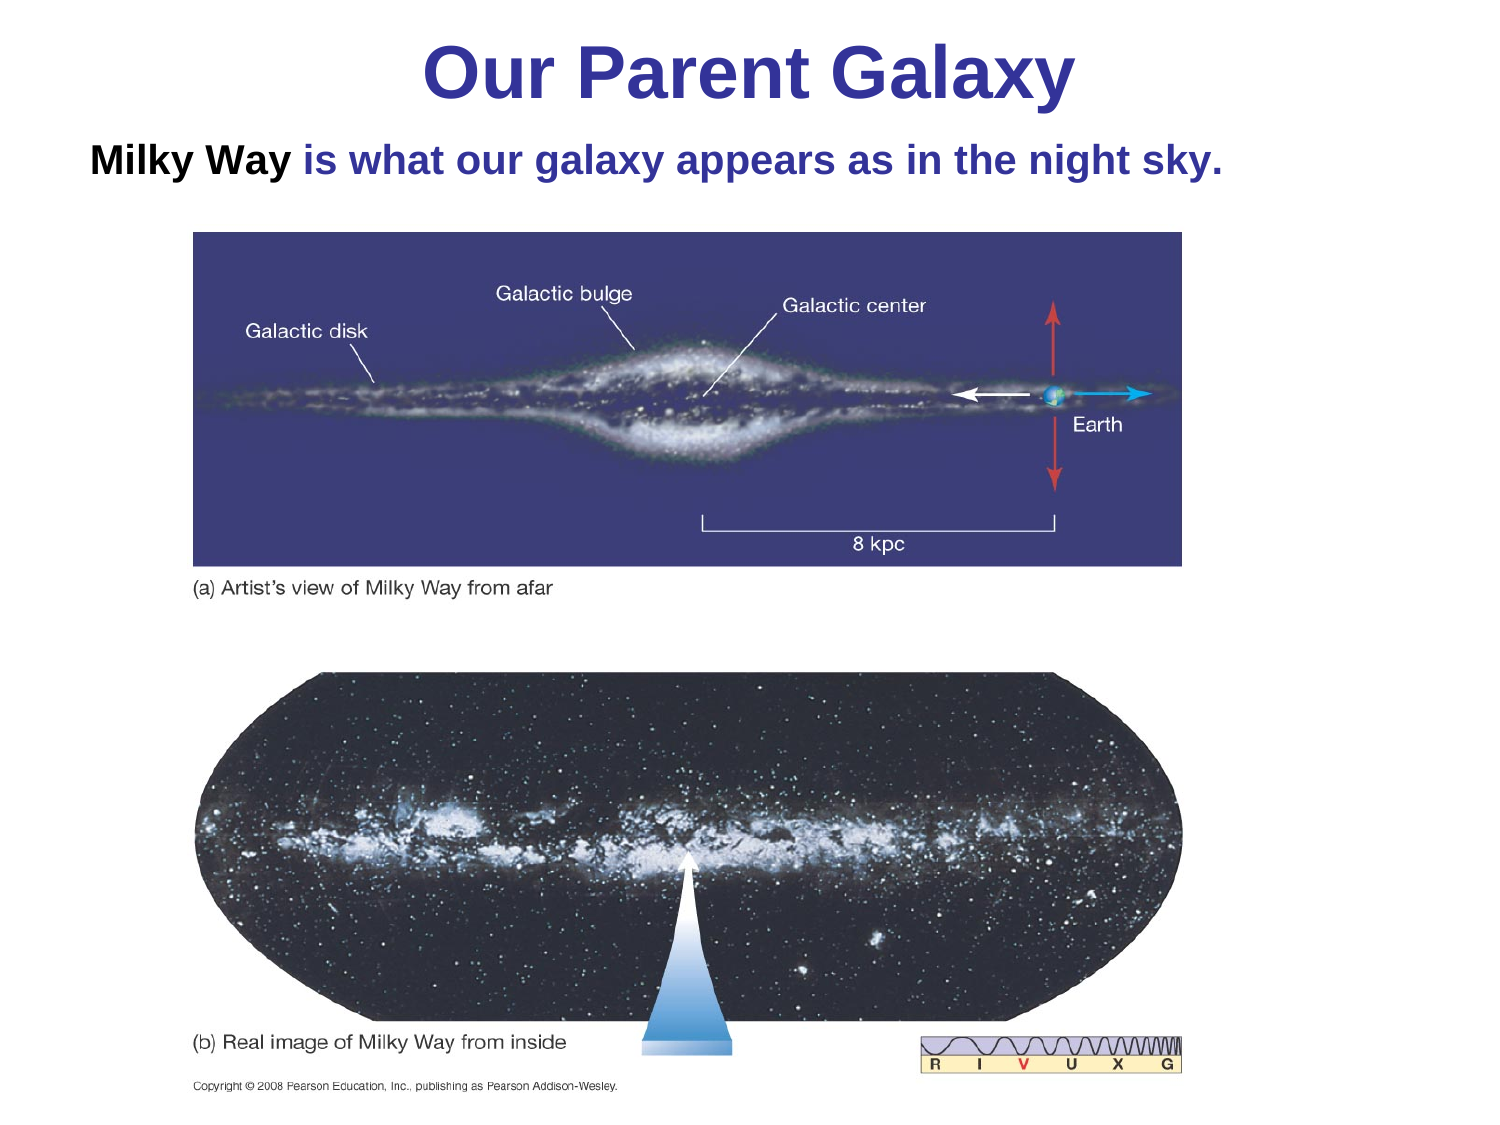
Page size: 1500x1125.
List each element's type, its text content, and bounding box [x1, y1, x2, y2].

title Our Parent Galaxy [75, 0, 1426, 138]
text_box Milky Way is what our galaxy appears as in the night sky. [75, 138, 1426, 191]
picture [187, 224, 1188, 1101]
